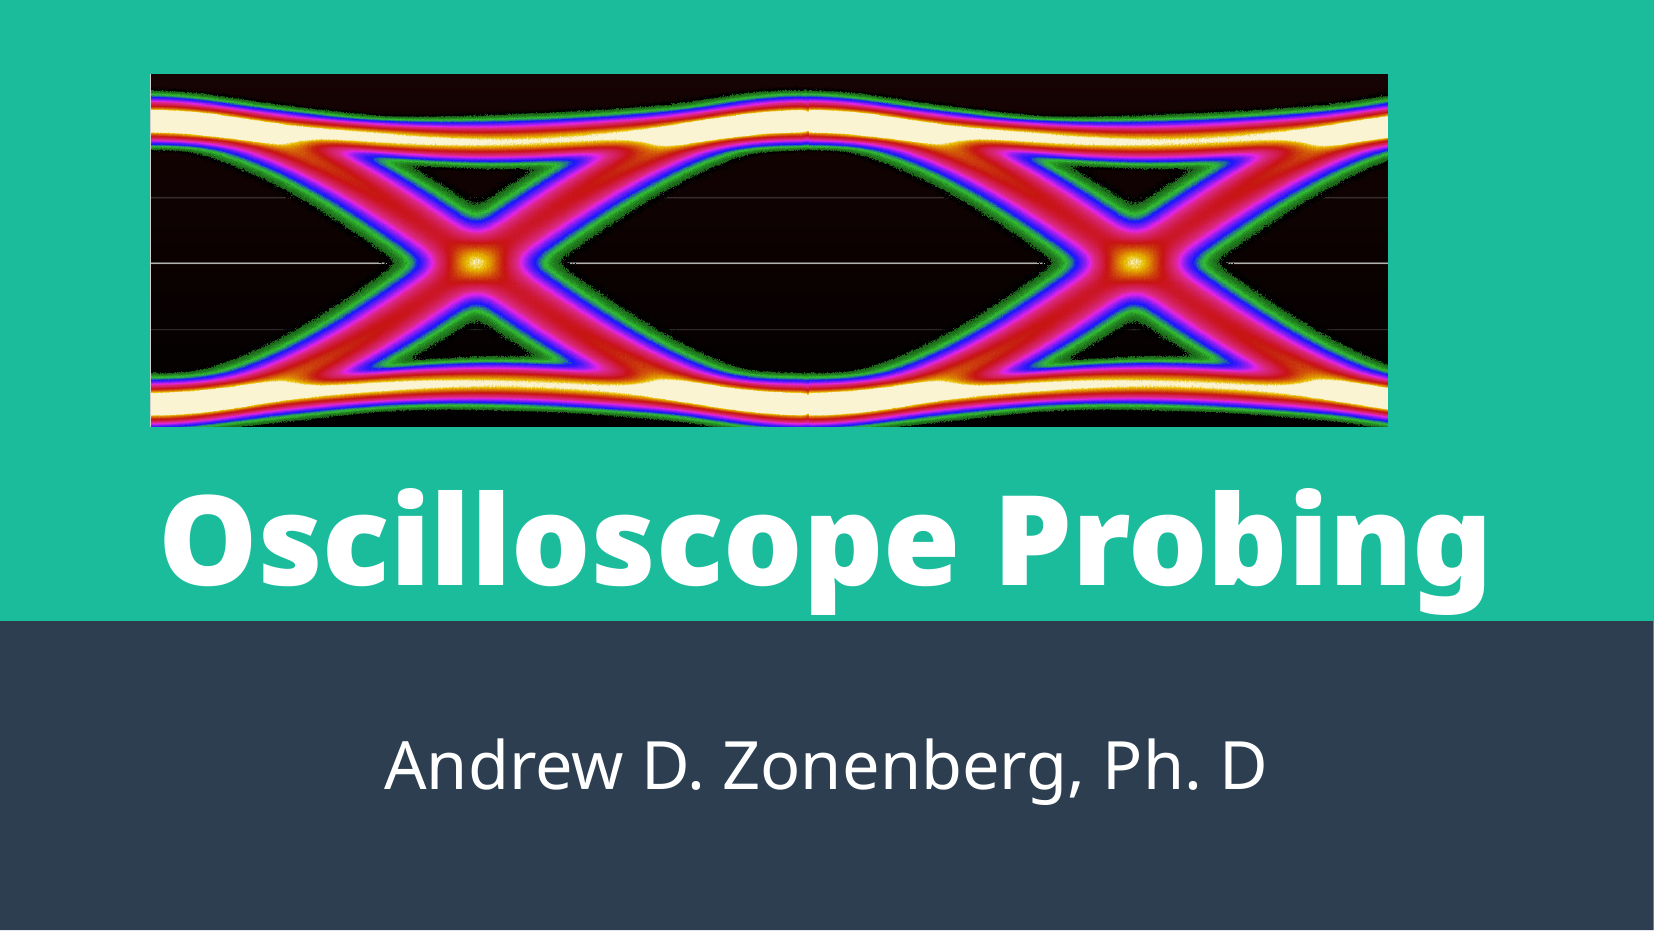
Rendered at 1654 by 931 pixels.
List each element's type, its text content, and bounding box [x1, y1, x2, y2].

subtitle Andrew D. Zonenberg, Ph. D [59, 642, 1595, 886]
title Oscilloscope Probing [59, 385, 1595, 604]
picture [150, 74, 1388, 427]
